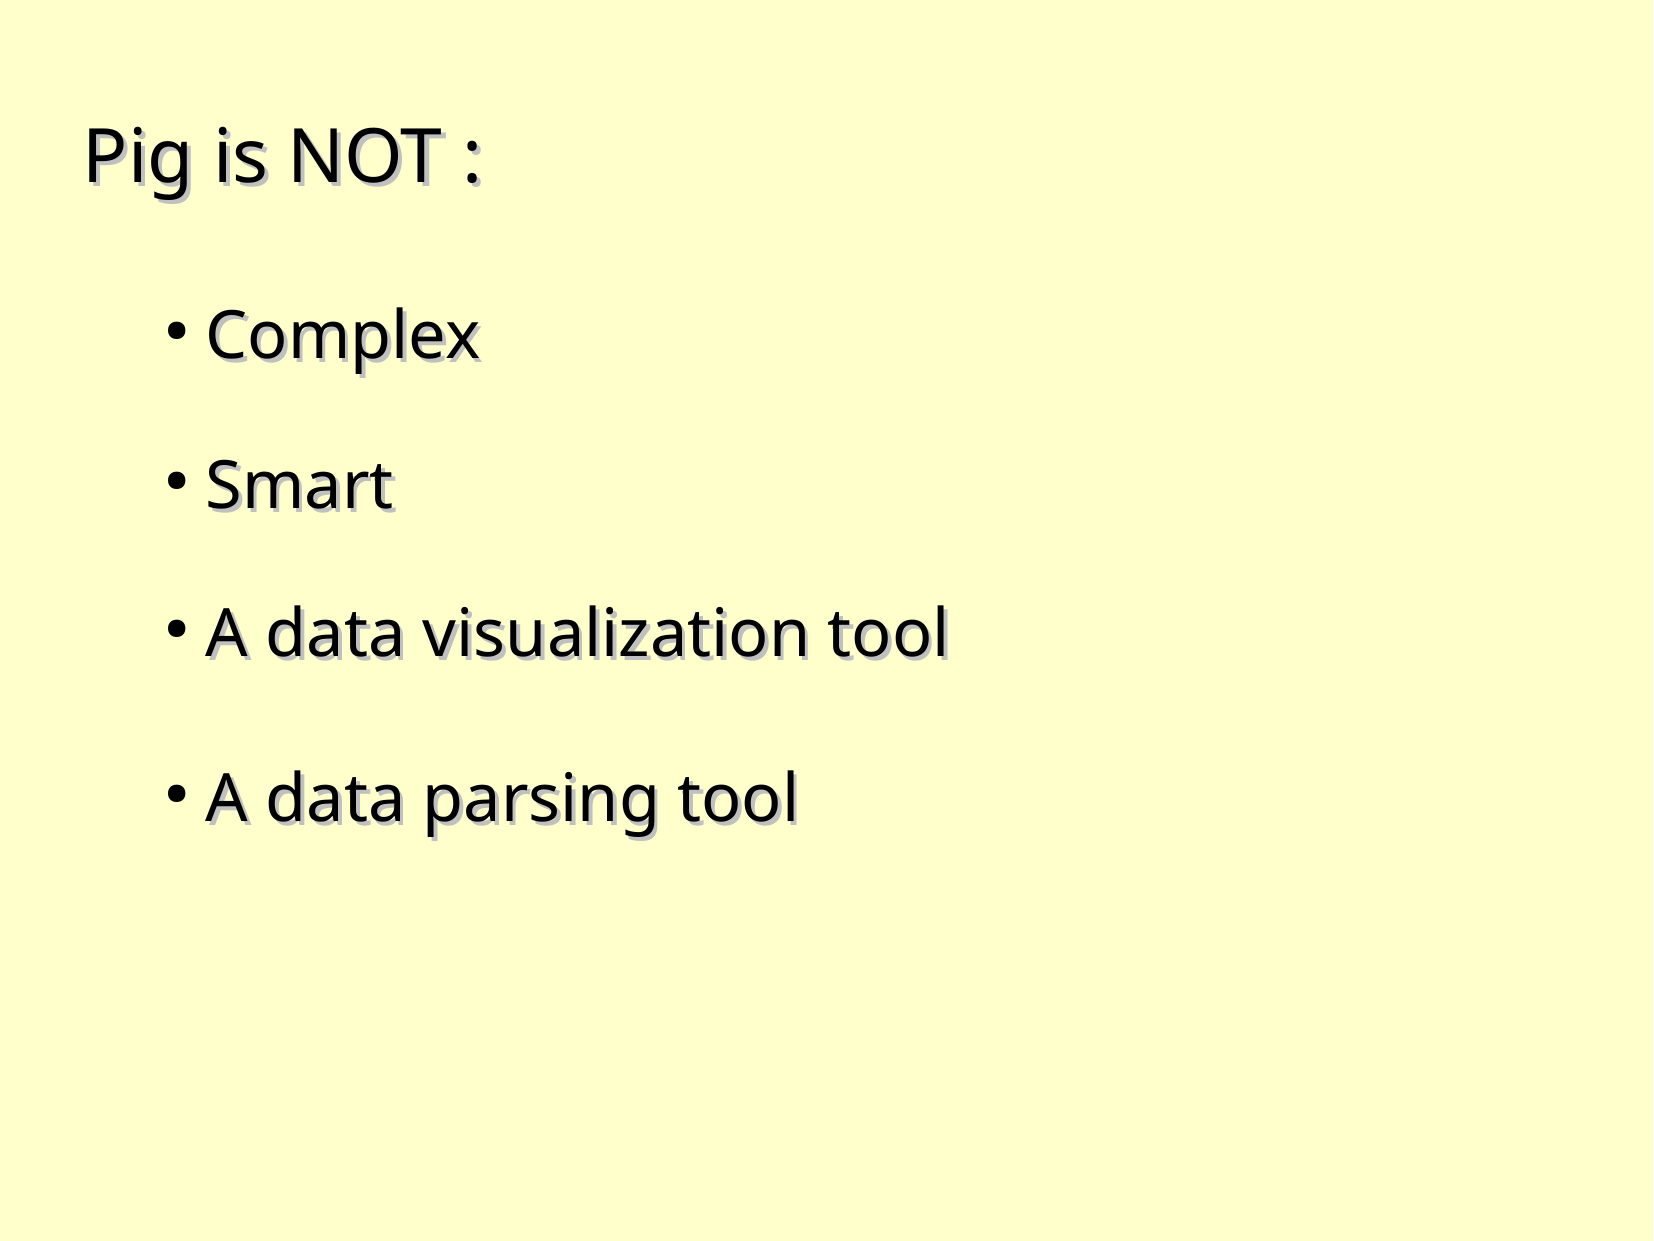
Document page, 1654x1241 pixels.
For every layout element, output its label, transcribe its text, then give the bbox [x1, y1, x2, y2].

text_box Smart [150, 429, 416, 526]
text_box A data parsing tool [150, 742, 811, 838]
text_box Complex [150, 279, 492, 376]
text_box A data visualization tool [150, 577, 976, 673]
title Pig is NOT : [82, 56, 1571, 250]
